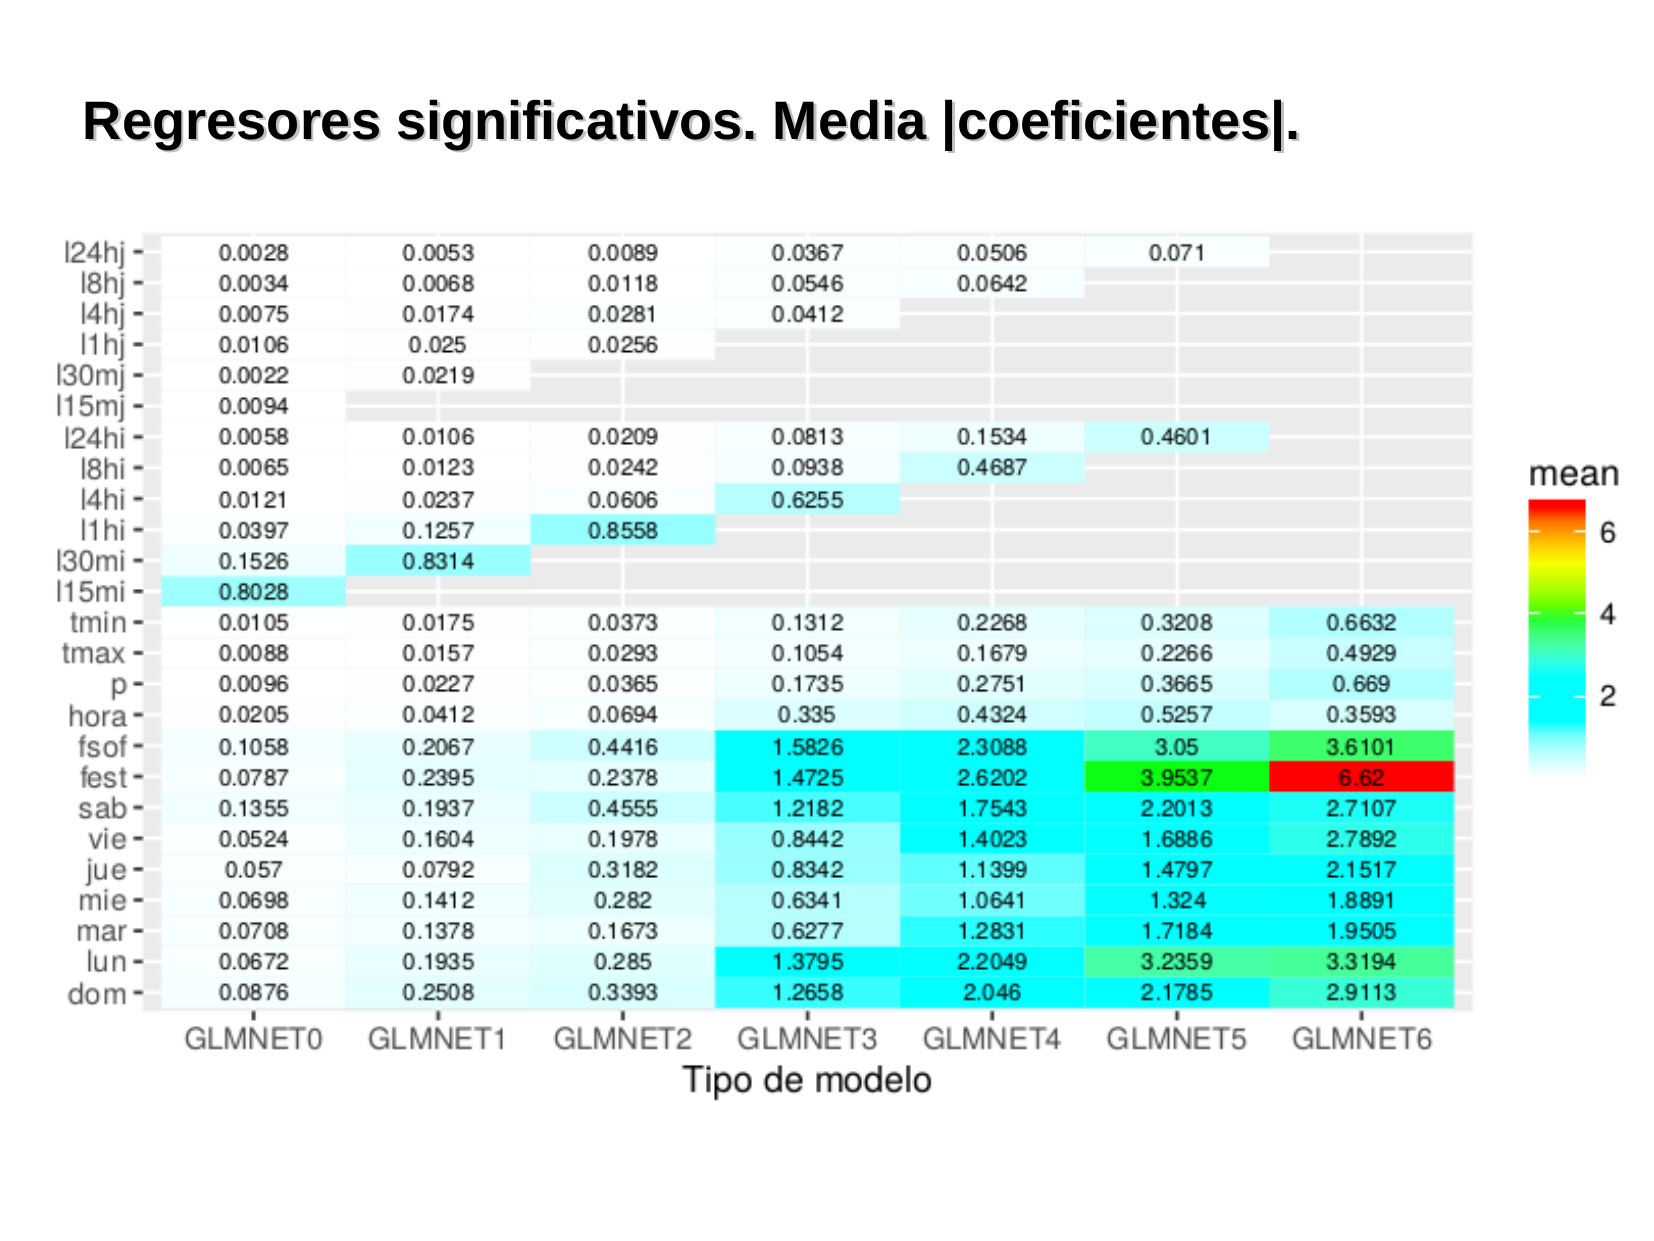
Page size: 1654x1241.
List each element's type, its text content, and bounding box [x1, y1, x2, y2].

text_box Regresores significativos. Media |coeficientes|. [68, 82, 1363, 166]
picture [44, 206, 1631, 1117]
